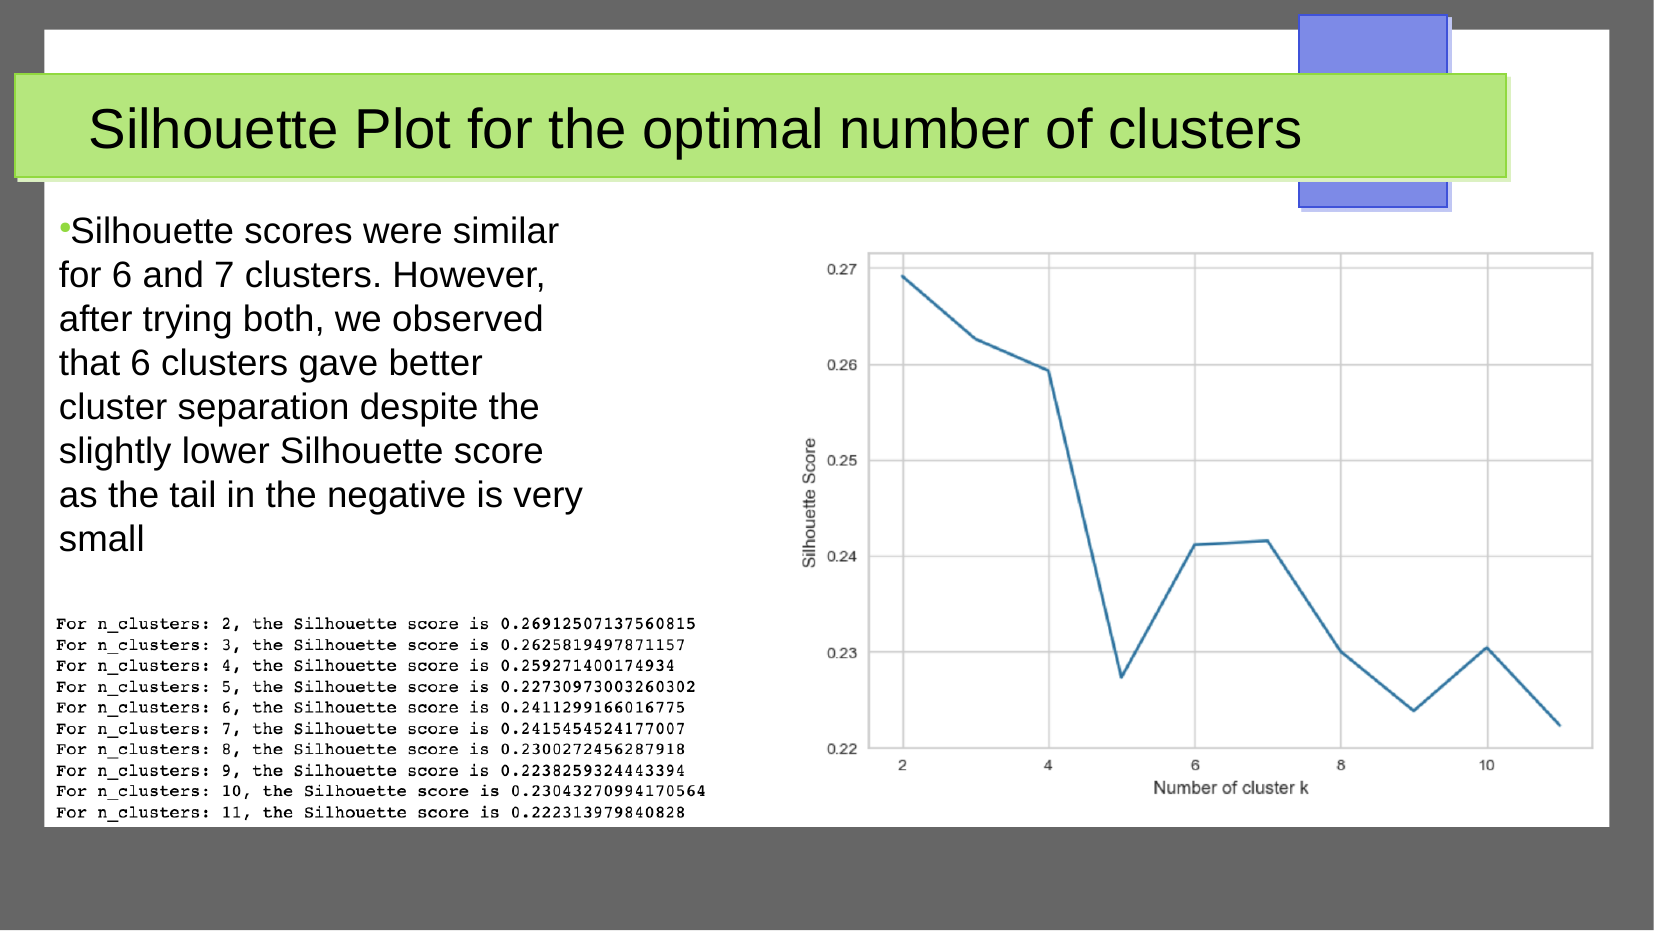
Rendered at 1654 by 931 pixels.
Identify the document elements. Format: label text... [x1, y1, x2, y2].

list Silhouette scores were similar for 6 and 7 clusters. However, after trying both, we observed that 6 clusters gave better cluster separation despite the slightly lower Silhouette score as the tail in the negative is very small [59, 206, 591, 562]
title Silhouette Plot for the optimal number of clusters [88, 73, 1506, 178]
picture [47, 612, 709, 827]
picture [800, 244, 1595, 798]
